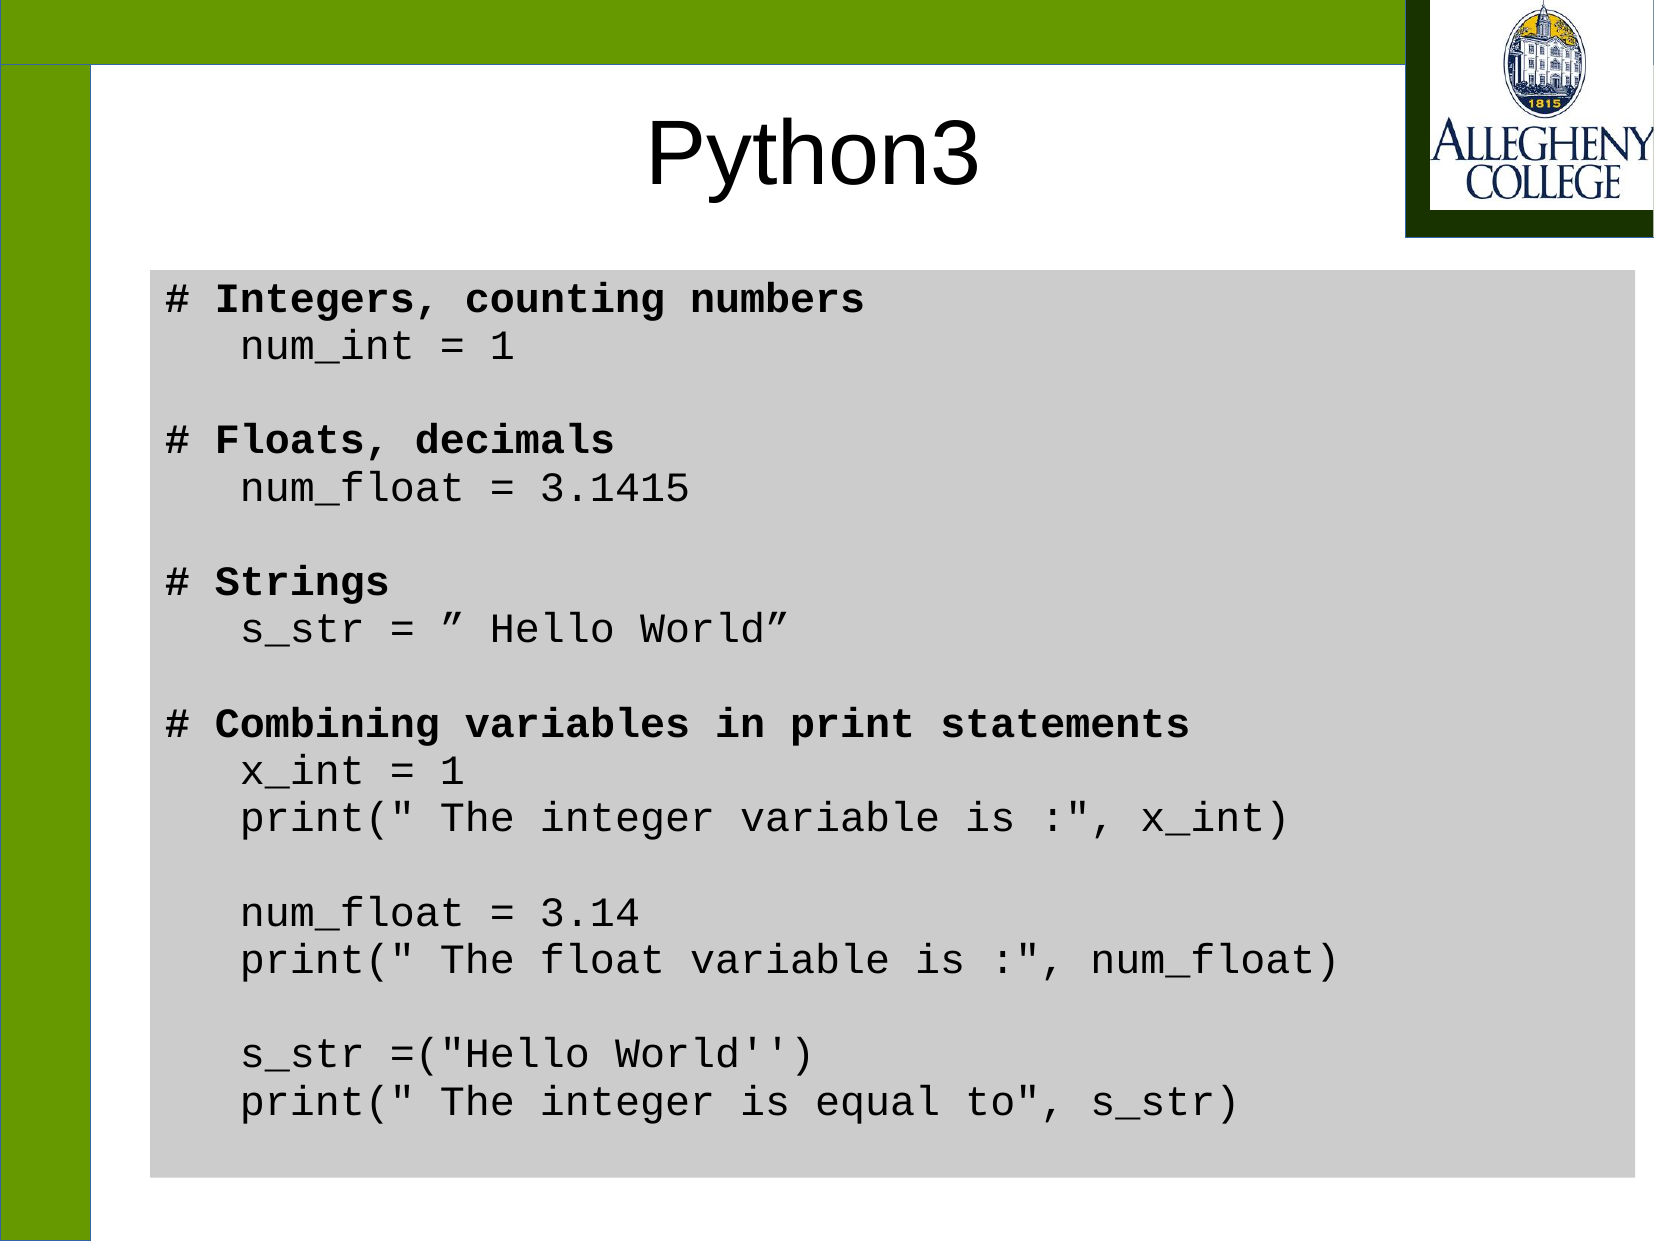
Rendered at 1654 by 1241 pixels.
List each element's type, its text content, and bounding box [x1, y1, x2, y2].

title Python3 [112, 65, 1515, 257]
text_box # Integers, counting numbers num_int = 1 # Floats, decimals num_float = 3.1415 # Strings s_str = ” Hello World” # Combining variables in print statements x_int = 1 print(" The integer variable is :", x_int) num_float = 3.14 print(" The float variable is :", num_float) s_str =("Hello World'') print(" The integer is equal to", s_str) [150, 270, 1636, 1178]
text_box [0, 0, 1654, 1241]
picture [1430, 0, 1654, 210]
